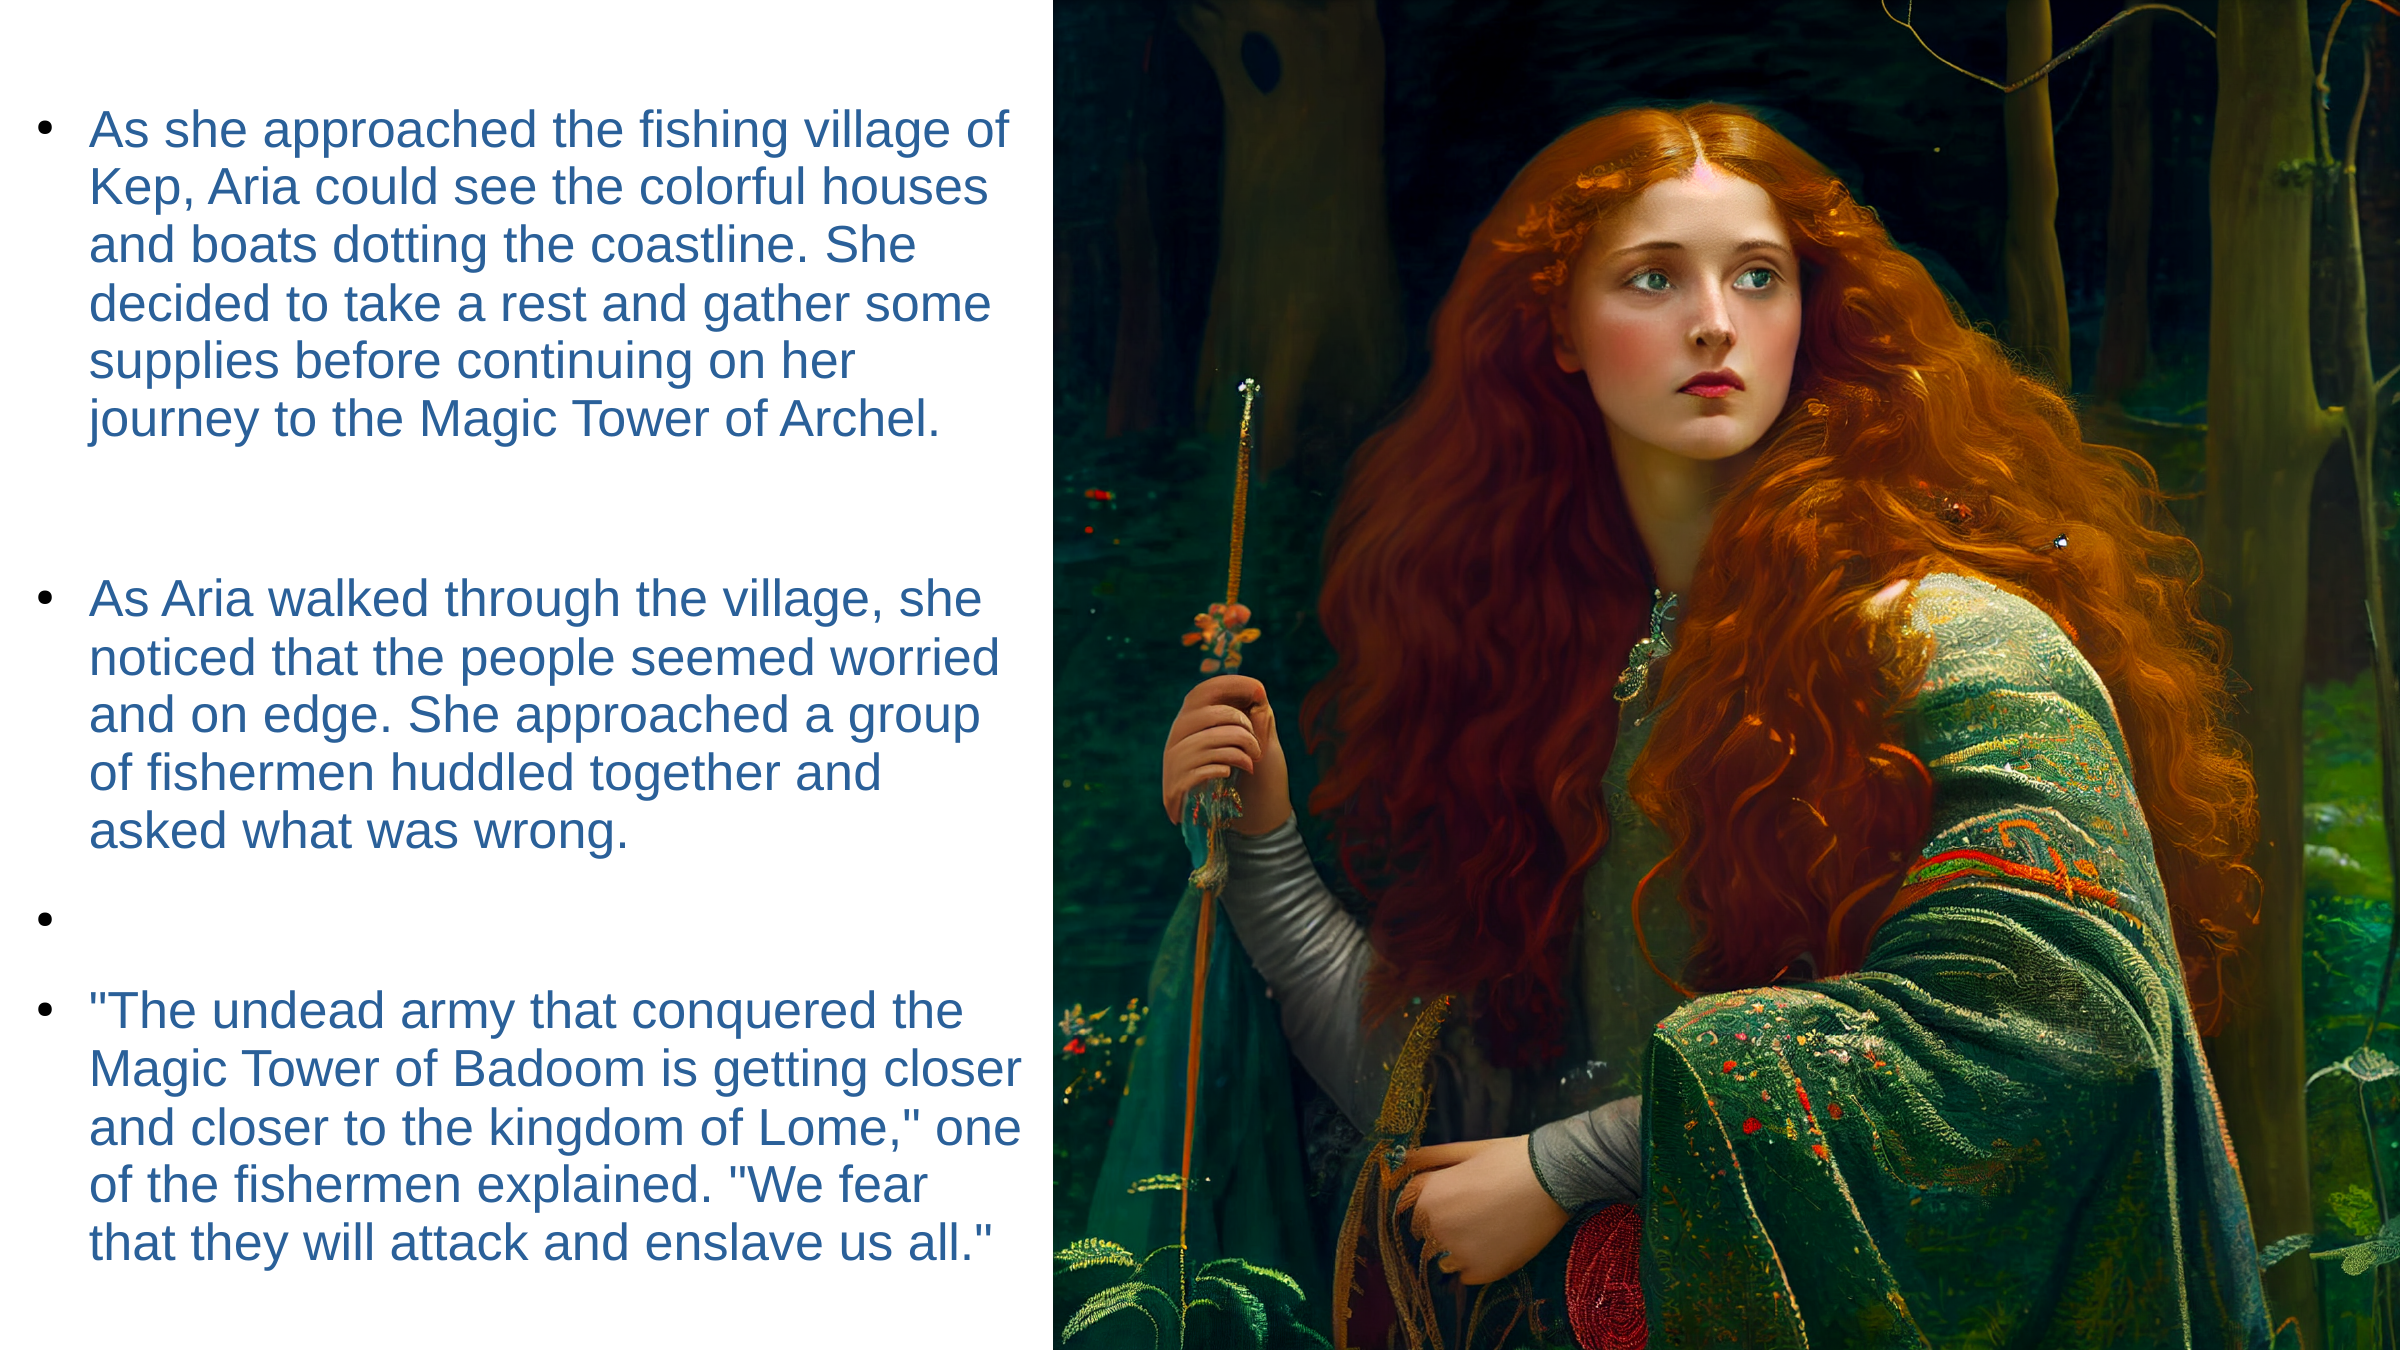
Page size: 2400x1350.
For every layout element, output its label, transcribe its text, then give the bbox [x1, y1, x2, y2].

picture [1053, 0, 2400, 1350]
list As she approached the fishing village of Kep, Aria could see the colorful houses and boats dotting the coastline. She decided to take a rest and gather some supplies before continuing on her journey to the Magic Tower of Archel. As Aria walked through the village, she noticed that the people seemed worried and on edge. She approached a group of fishermen huddled together and asked what was wrong. "The undead army that conquered the Magic Tower of Badoom is getting closer and closer to the kingdom of Lome," one of the fishermen explained. "We fear that they will attack and enslave us all." [18, 9, 1024, 1350]
